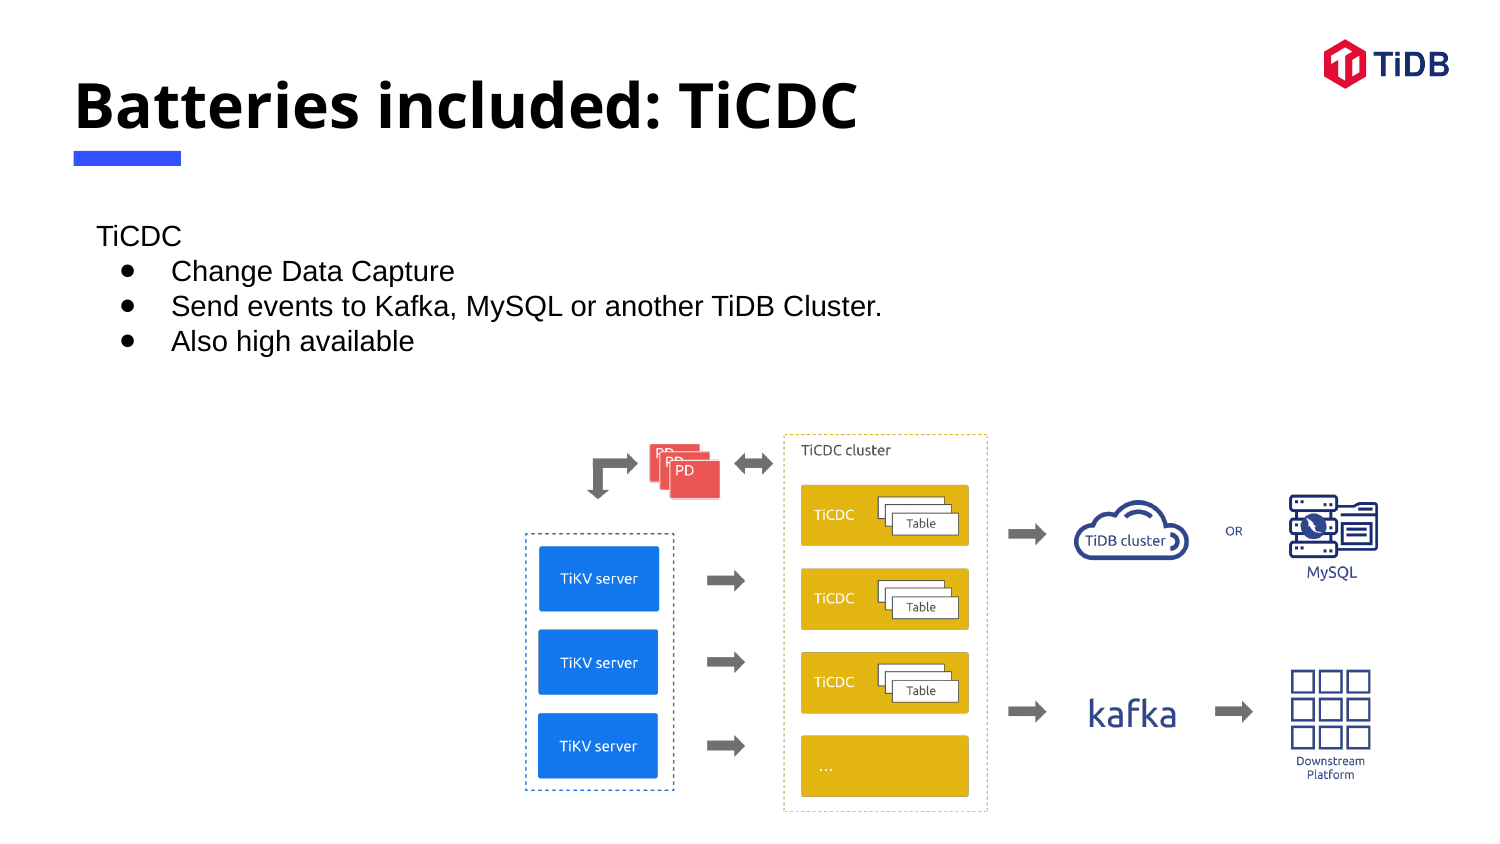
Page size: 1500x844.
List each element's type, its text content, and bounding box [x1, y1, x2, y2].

text_box Batteries included: TiCDC [58, 50, 1152, 144]
text_box [73, 150, 181, 166]
picture [525, 434, 1378, 812]
picture [1324, 39, 1449, 89]
text_box TiCDC Change Data Capture Send events to Kafka, MySQL or another TiDB Cluster. Also high available [81, 202, 1358, 373]
